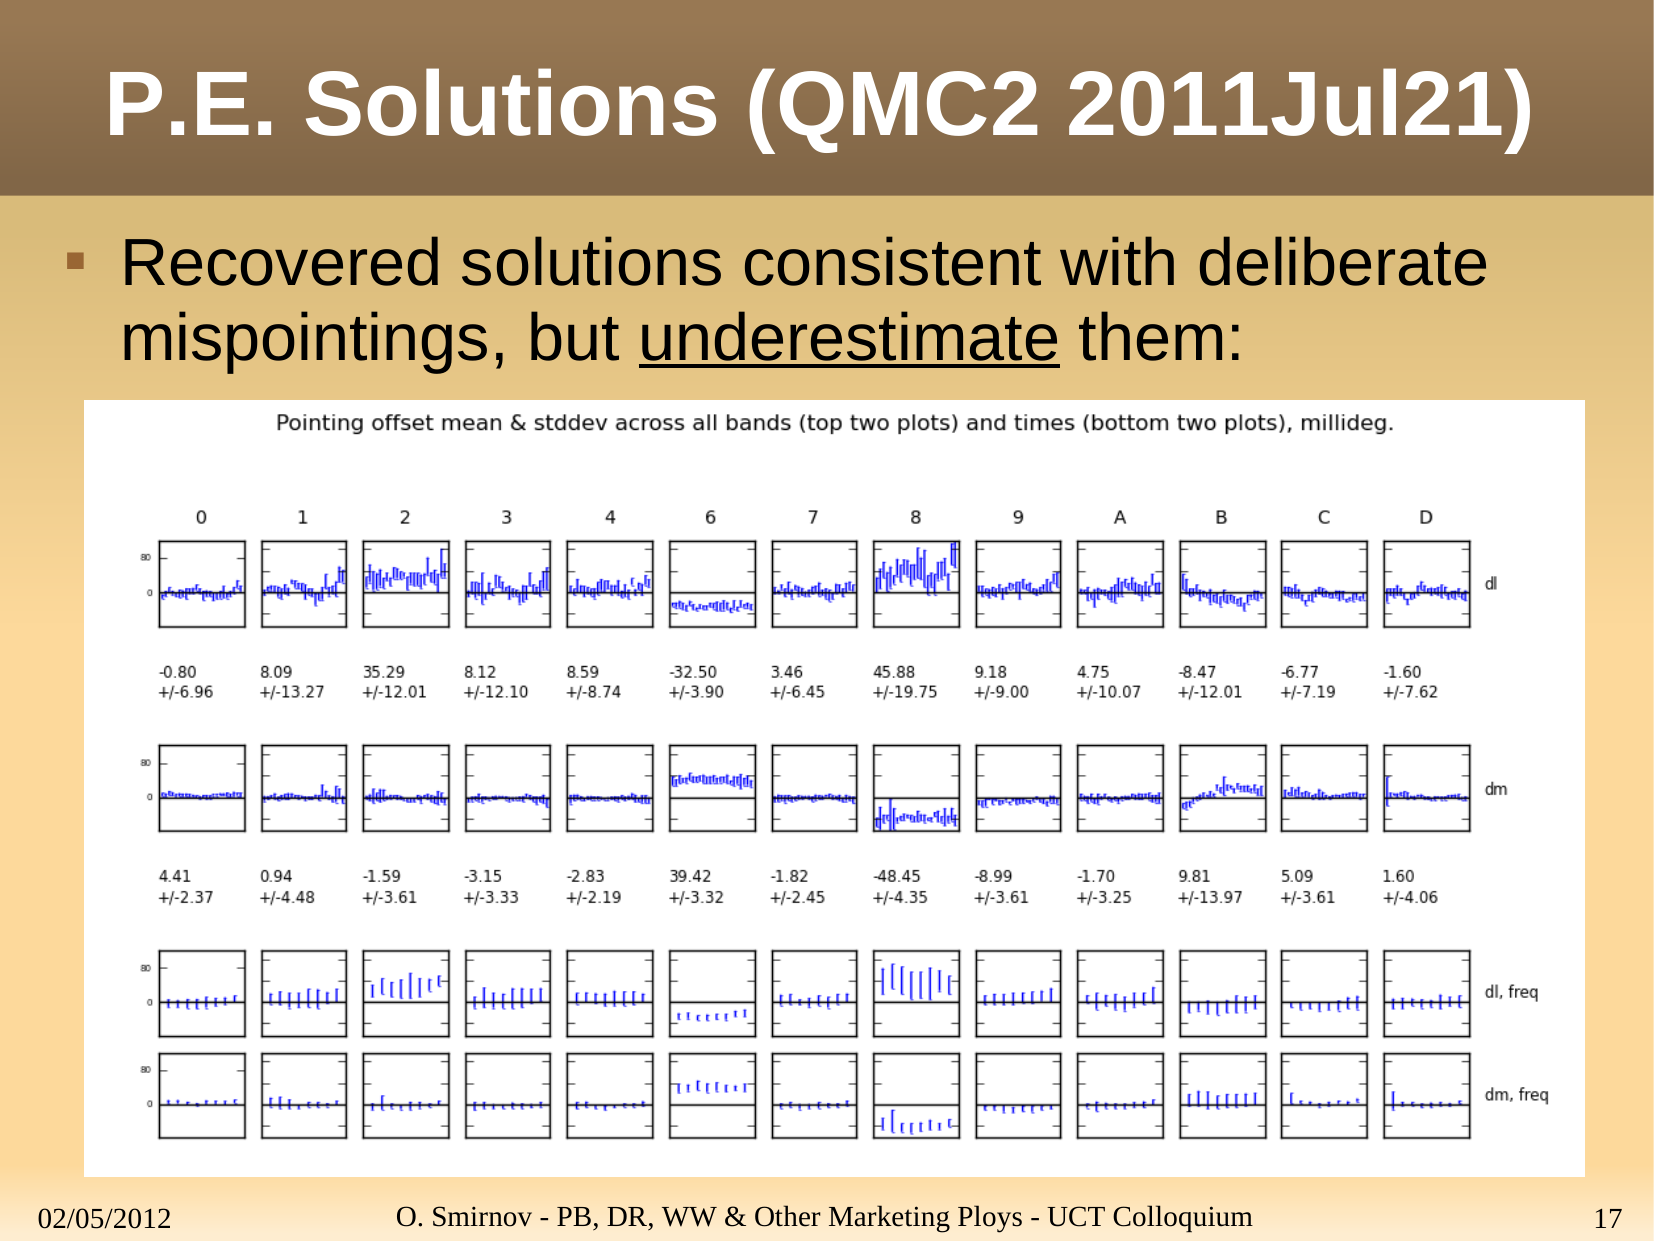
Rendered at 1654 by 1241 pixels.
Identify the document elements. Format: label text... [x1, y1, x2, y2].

title P.E. Solutions (QMC2 2011Jul21) [76, 0, 1565, 208]
picture [0, 0, 1654, 1241]
list Recovered solutions consistent with deliberate mispointings, but underestimate them: [49, 225, 1538, 1029]
